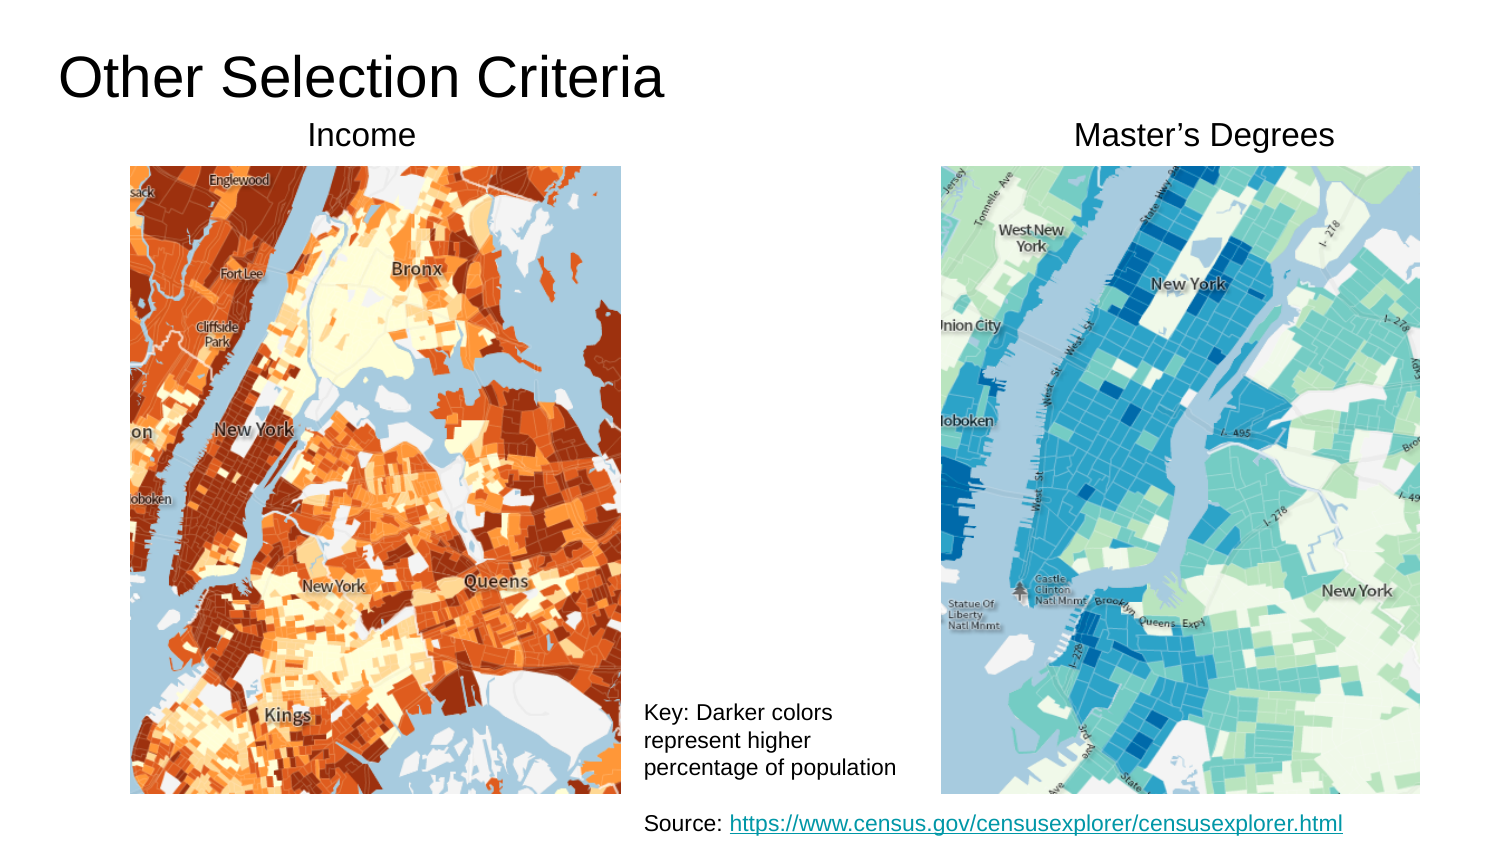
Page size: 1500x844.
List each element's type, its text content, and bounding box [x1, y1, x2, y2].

title Income [292, 98, 598, 166]
picture [130, 166, 621, 794]
picture [941, 166, 1420, 793]
text_box Other Selection Criteria [66, 61, 95, 92]
text_box Other Selection Criteria [43, 23, 729, 92]
title Master’s Degrees [1058, 98, 1364, 193]
title Source: https://www.census.gov/censusexplorer/censusexplorer.html [628, 793, 1500, 832]
title Key: Darker colors represent higher percentage of population [628, 682, 934, 793]
